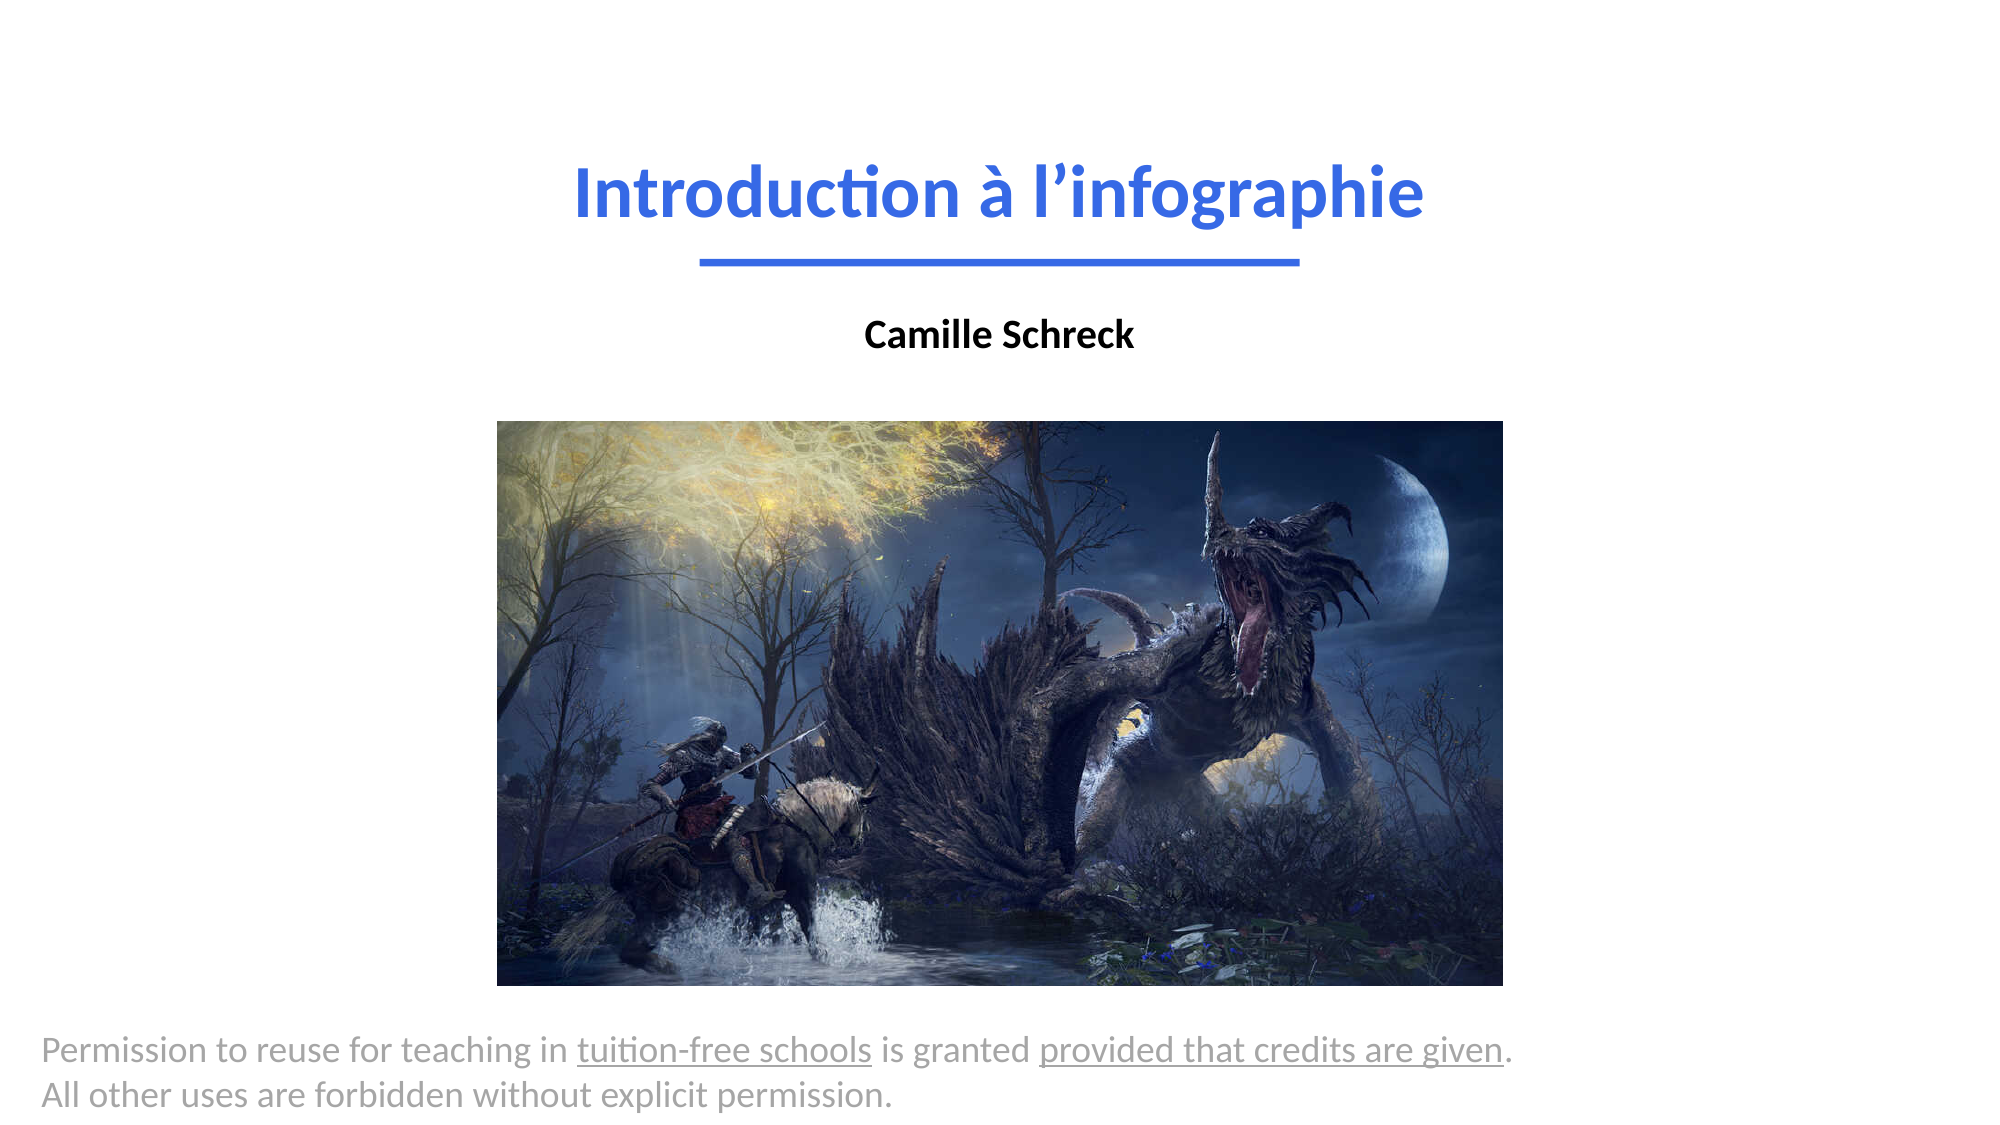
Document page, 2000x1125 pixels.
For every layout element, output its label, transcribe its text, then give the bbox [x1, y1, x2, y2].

text_box Camille Schreck [699, 299, 1300, 357]
text_box Introduction à l’infographie [362, 135, 1638, 225]
text_box Permission to reuse for teaching in tuition-free schools is granted provided that credits are given. All other uses are forbidden without explicit permission. [26, 1017, 1537, 1123]
picture [497, 421, 1503, 987]
